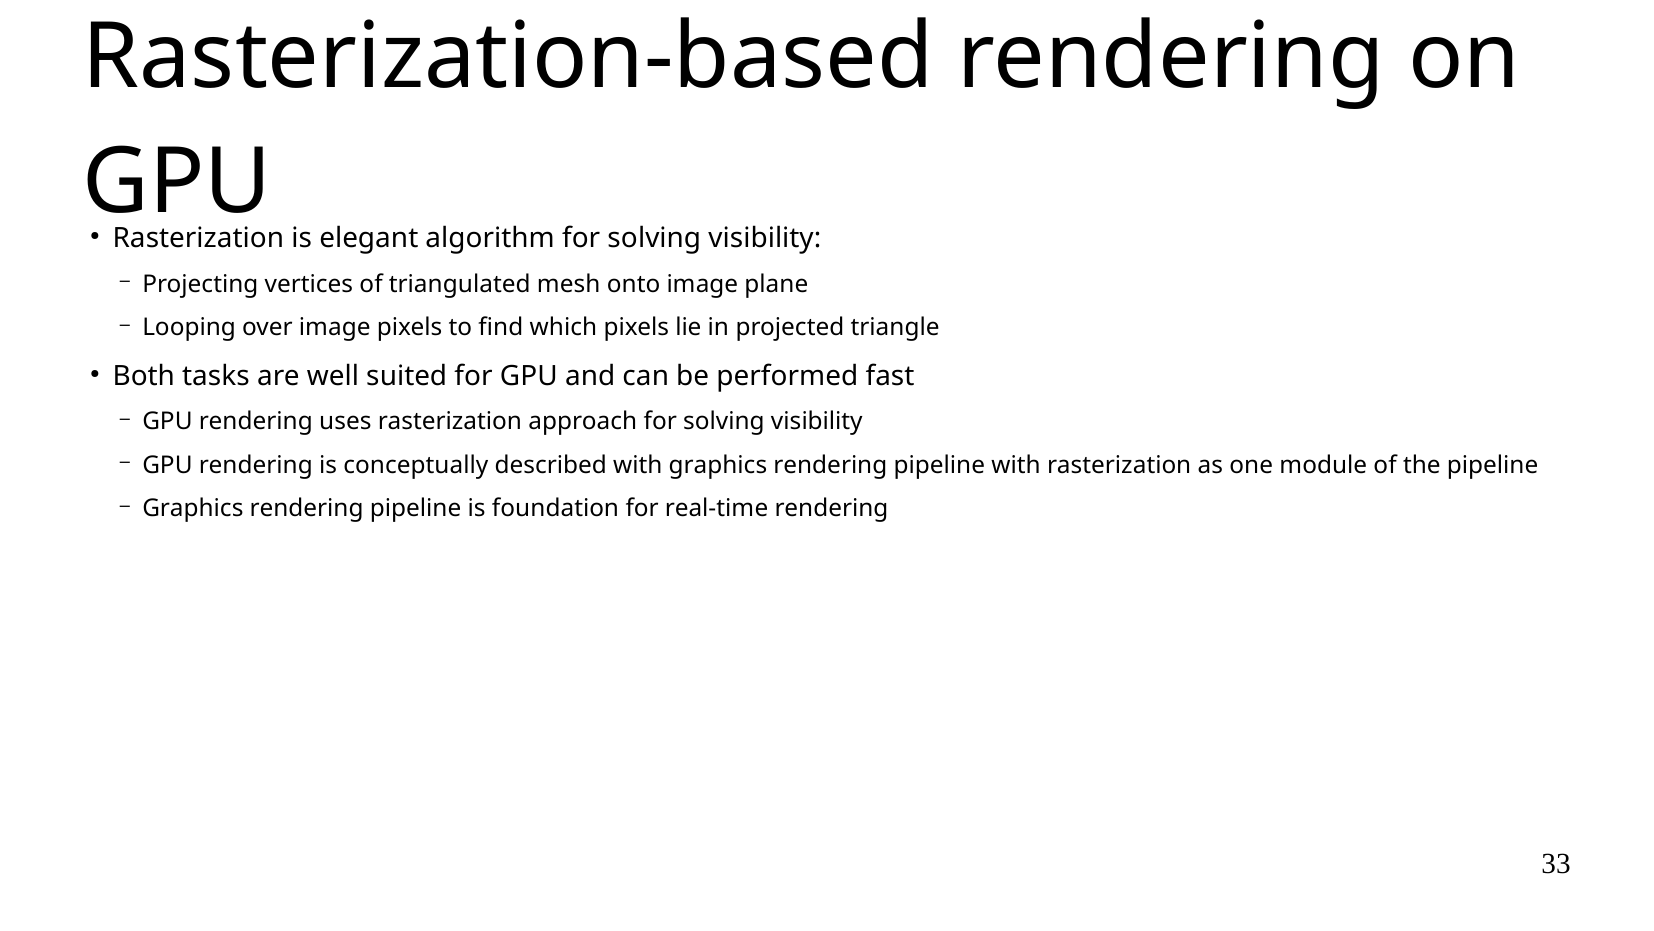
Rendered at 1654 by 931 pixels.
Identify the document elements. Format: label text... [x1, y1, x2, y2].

list Rasterization is elegant algorithm for solving visibility: Projecting vertices of triangulated mesh onto image plane Looping over image pixels to find which pixels lie in projected triangle Both tasks are well suited for GPU and can be performed fast GPU rendering uses rasterization approach for solving visibility GPU rendering is conceptually described with graphics rendering pipeline with rasterization as one module of the pipeline Graphics rendering pipeline is foundation for real-time rendering [82, 217, 1571, 556]
title Rasterization-based rendering on GPU [82, 37, 1571, 193]
